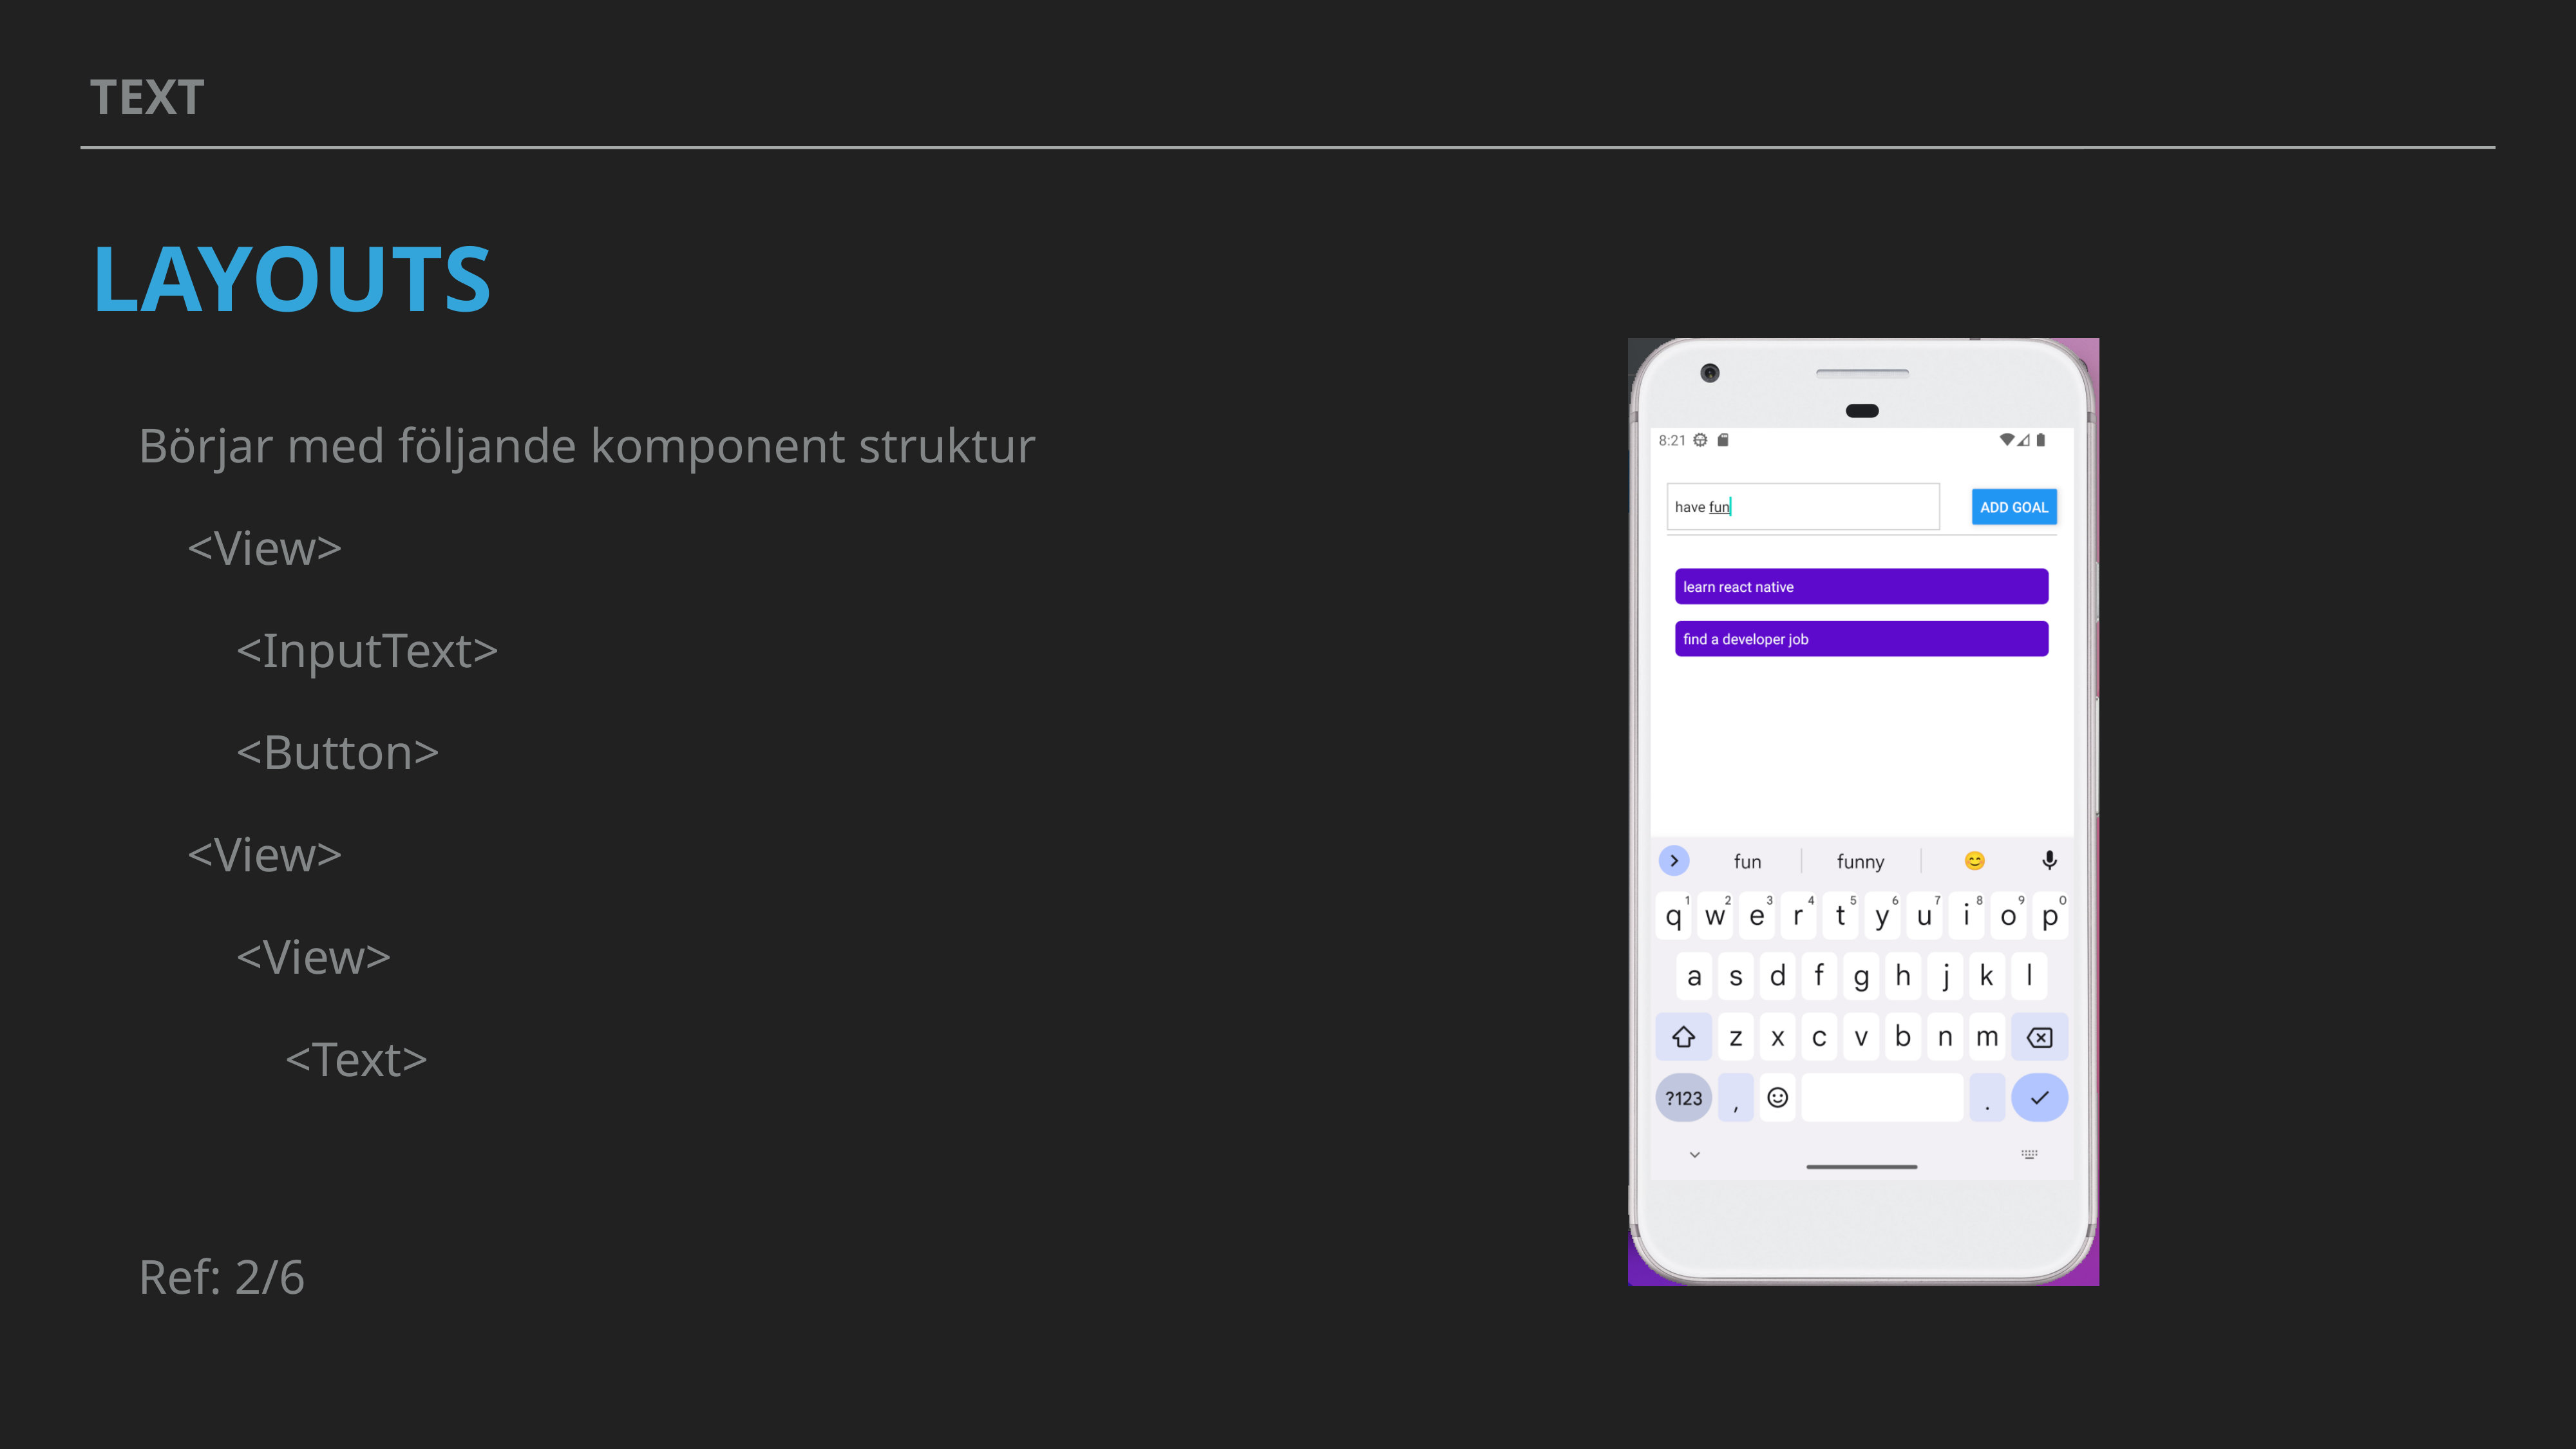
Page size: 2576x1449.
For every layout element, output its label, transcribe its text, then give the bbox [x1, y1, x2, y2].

picture [1628, 338, 2099, 1286]
text_box Börjar med följande komponent struktur <View> <InputText> <Button> <View> <View> <Text> Ref: 2/6 [80, 408, 2496, 1315]
text_box Layouts [80, 228, 2496, 336]
